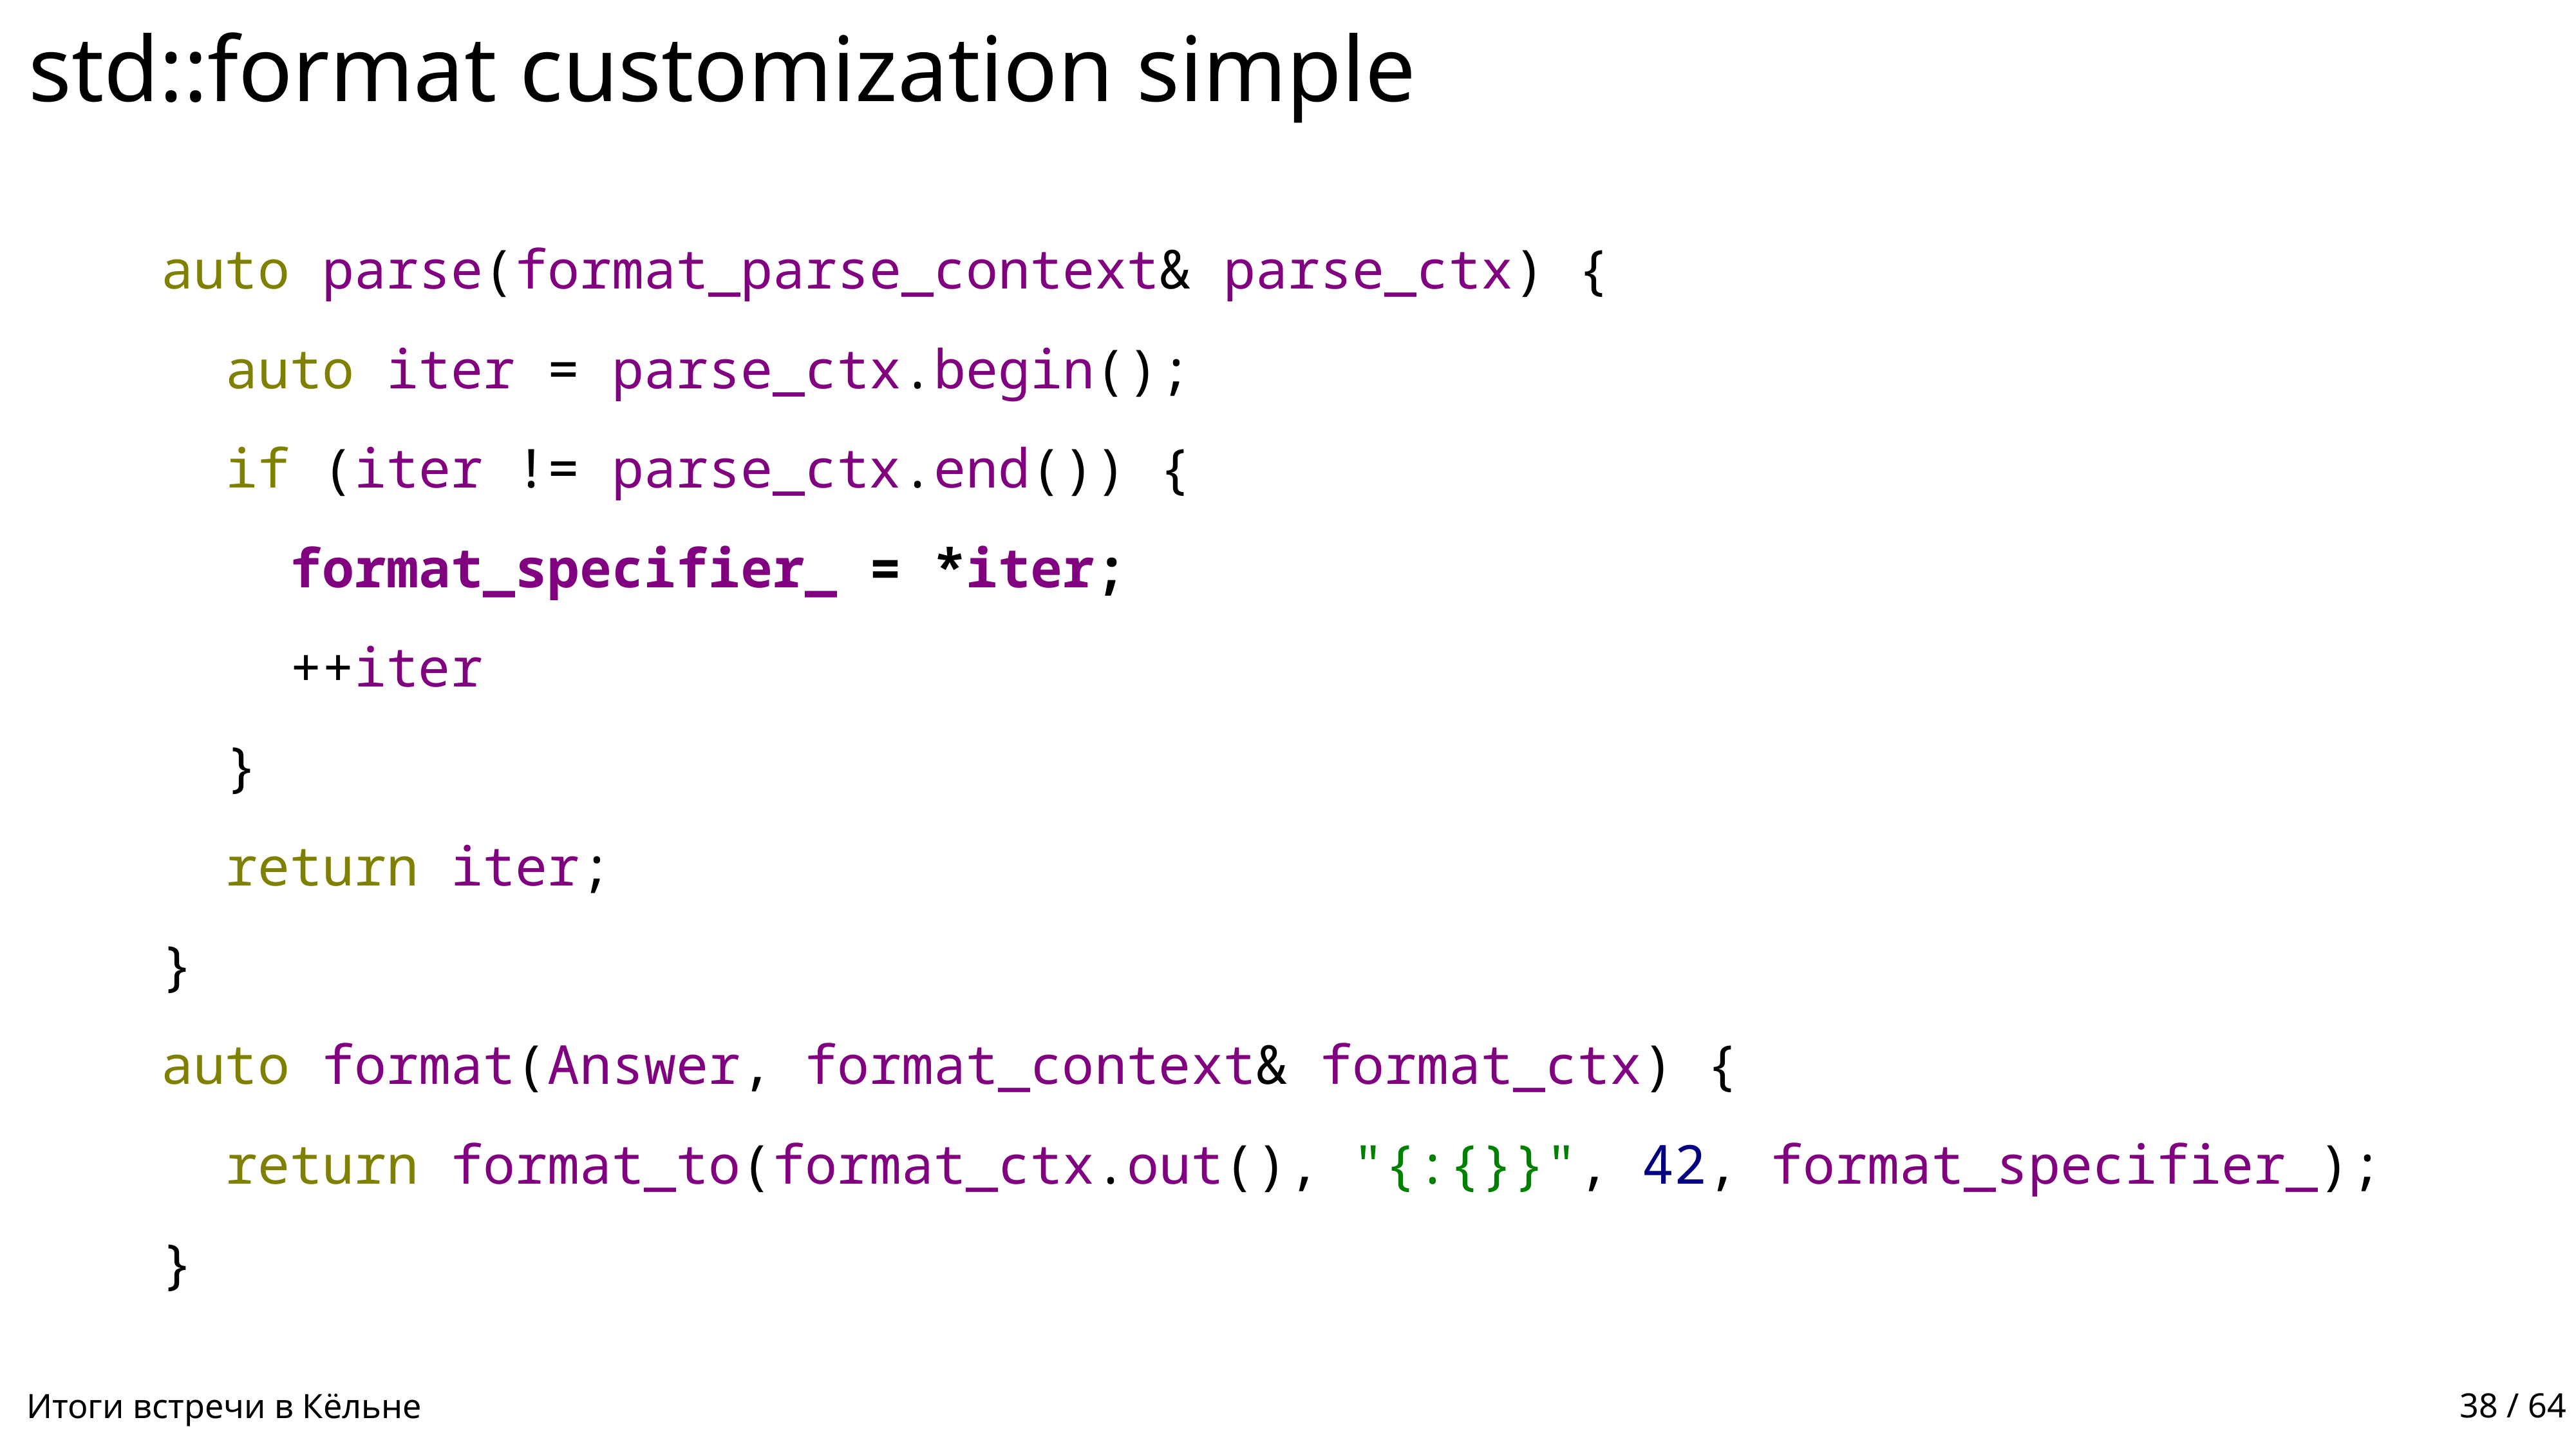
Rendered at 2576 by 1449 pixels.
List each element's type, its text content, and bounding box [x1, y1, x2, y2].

list <number> / 64 [1479, 1376, 2576, 1431]
list Итоги встречи в Кёльне [17, 1376, 1114, 1431]
title std::format customization simple [19, 19, 2550, 155]
list auto parse(format_parse_context& parse_ctx) { auto iter = parse_ctx.begin(); if (iter != parse_ctx.end()) { format_specifier_ = *iter; ++iter } return iter; } auto format(Answer, format_context& format_ctx) { return format_to(format_ctx.out(), "{:{}}", 42, format_specifier_); } [87, 214, 2550, 1382]
